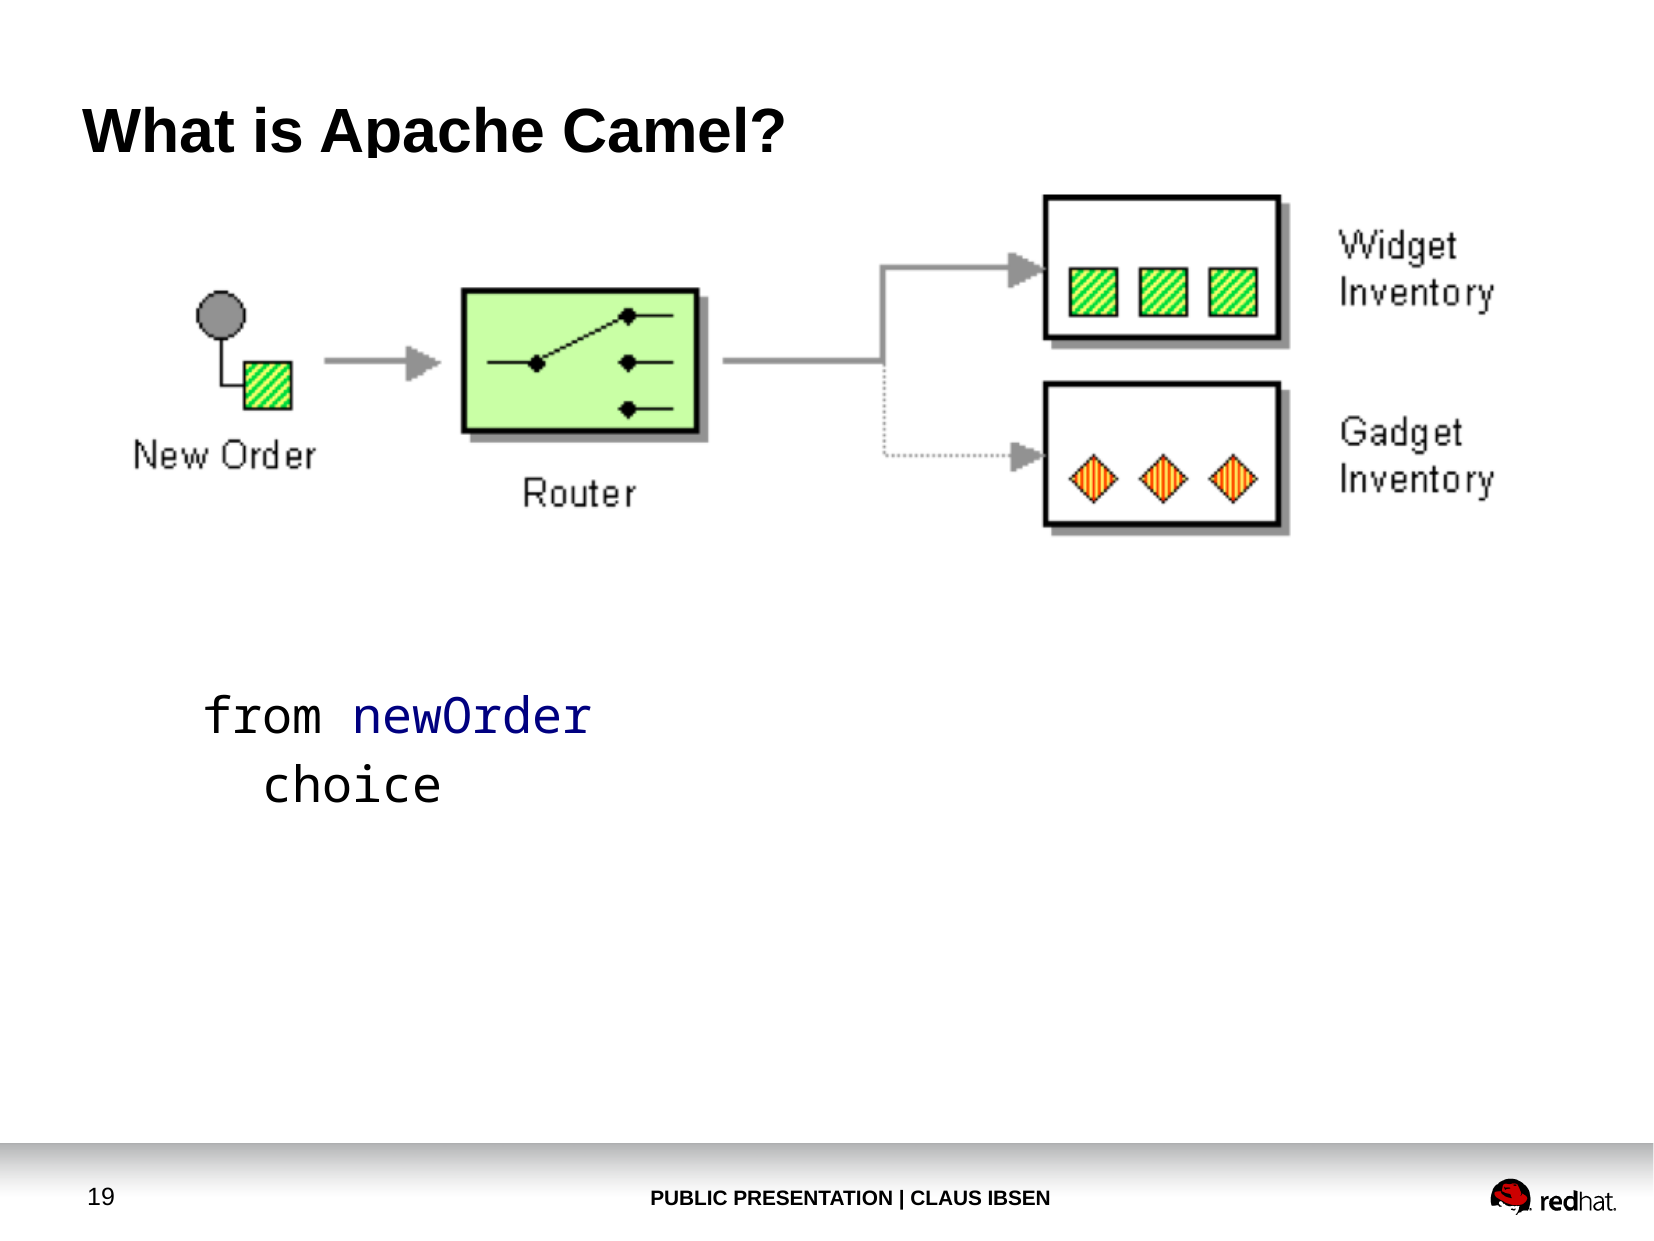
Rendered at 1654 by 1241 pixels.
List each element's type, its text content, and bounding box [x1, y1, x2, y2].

picture [0, 1143, 1654, 1241]
text_box from newOrder choice [187, 673, 639, 805]
picture [75, 158, 1567, 563]
title What is Apache Camel? [82, 37, 1571, 226]
